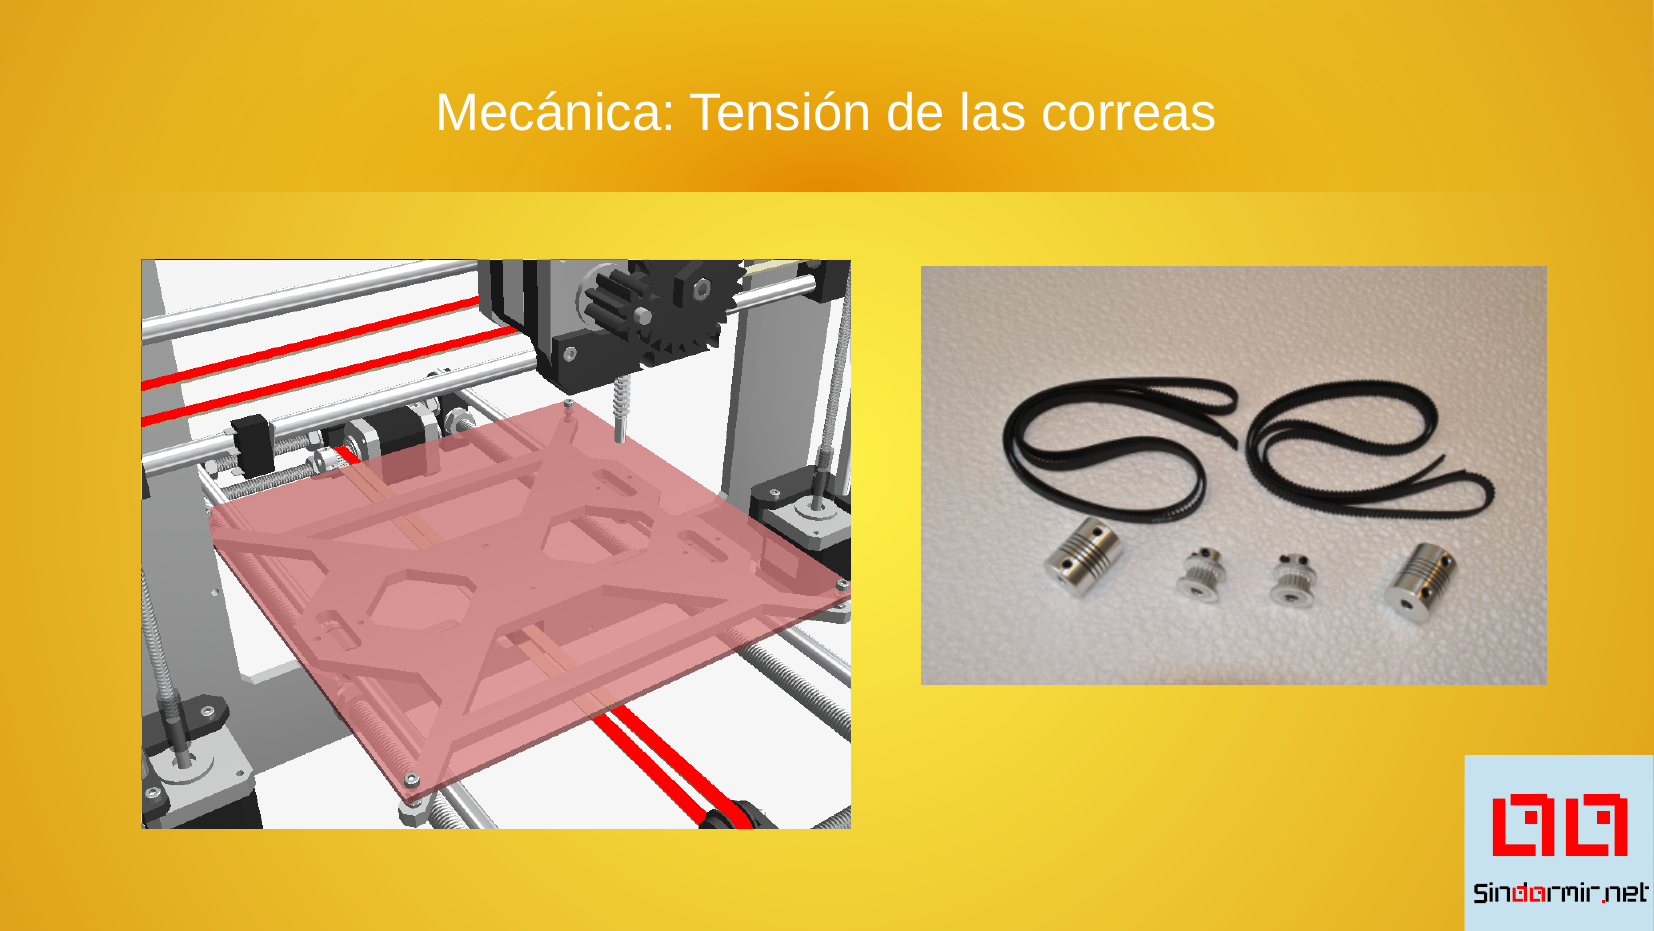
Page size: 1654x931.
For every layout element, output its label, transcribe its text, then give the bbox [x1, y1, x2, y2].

picture [141, 259, 851, 829]
picture [921, 266, 1547, 686]
picture [1464, 755, 1654, 931]
title Mecánica: Tensión de las correas [82, 35, 1571, 189]
